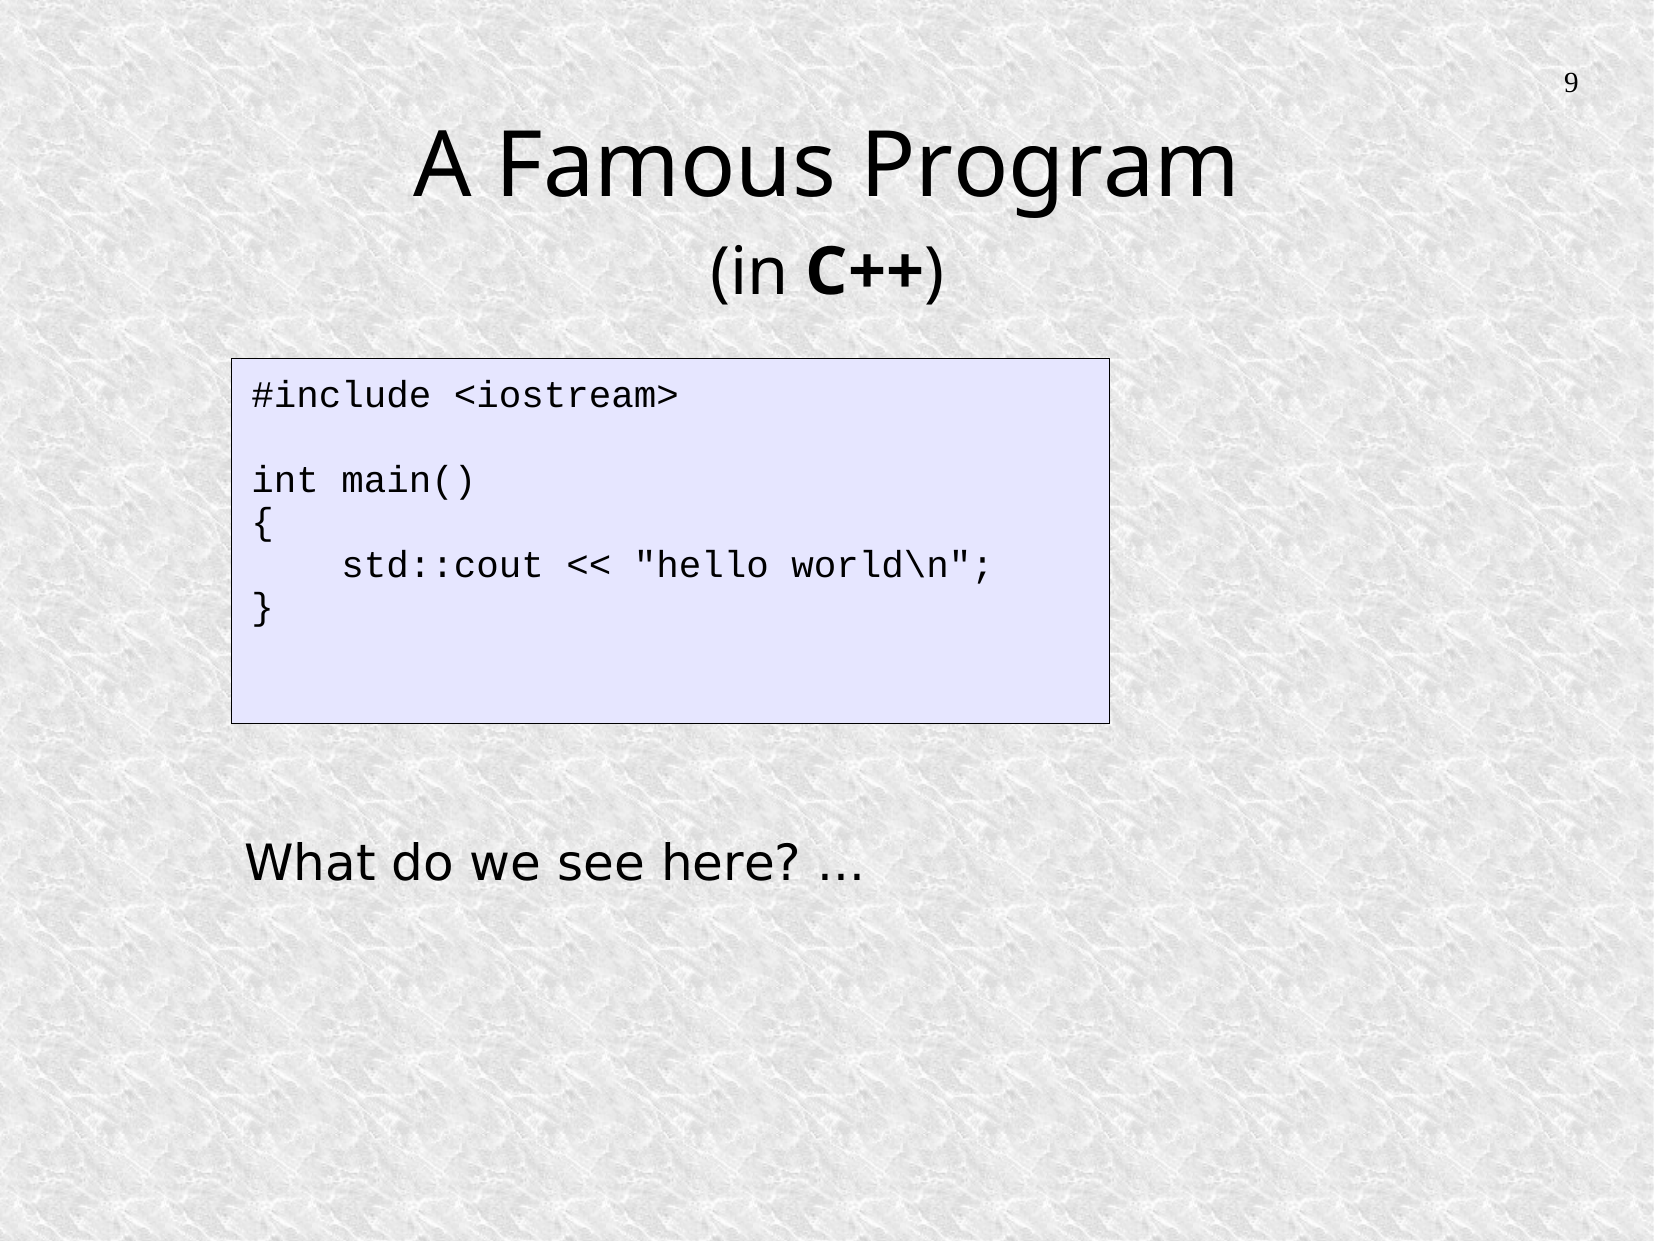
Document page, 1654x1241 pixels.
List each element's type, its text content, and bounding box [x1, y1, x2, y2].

picture [0, 0, 1654, 1241]
title A Famous Program (in C++) [121, 98, 1534, 315]
text_box What do we see here? ... [244, 834, 865, 903]
text_box [231, 358, 1110, 724]
text_box #include <iostream> int main() { std::cout << "hello world\n"; } [251, 376, 1200, 870]
